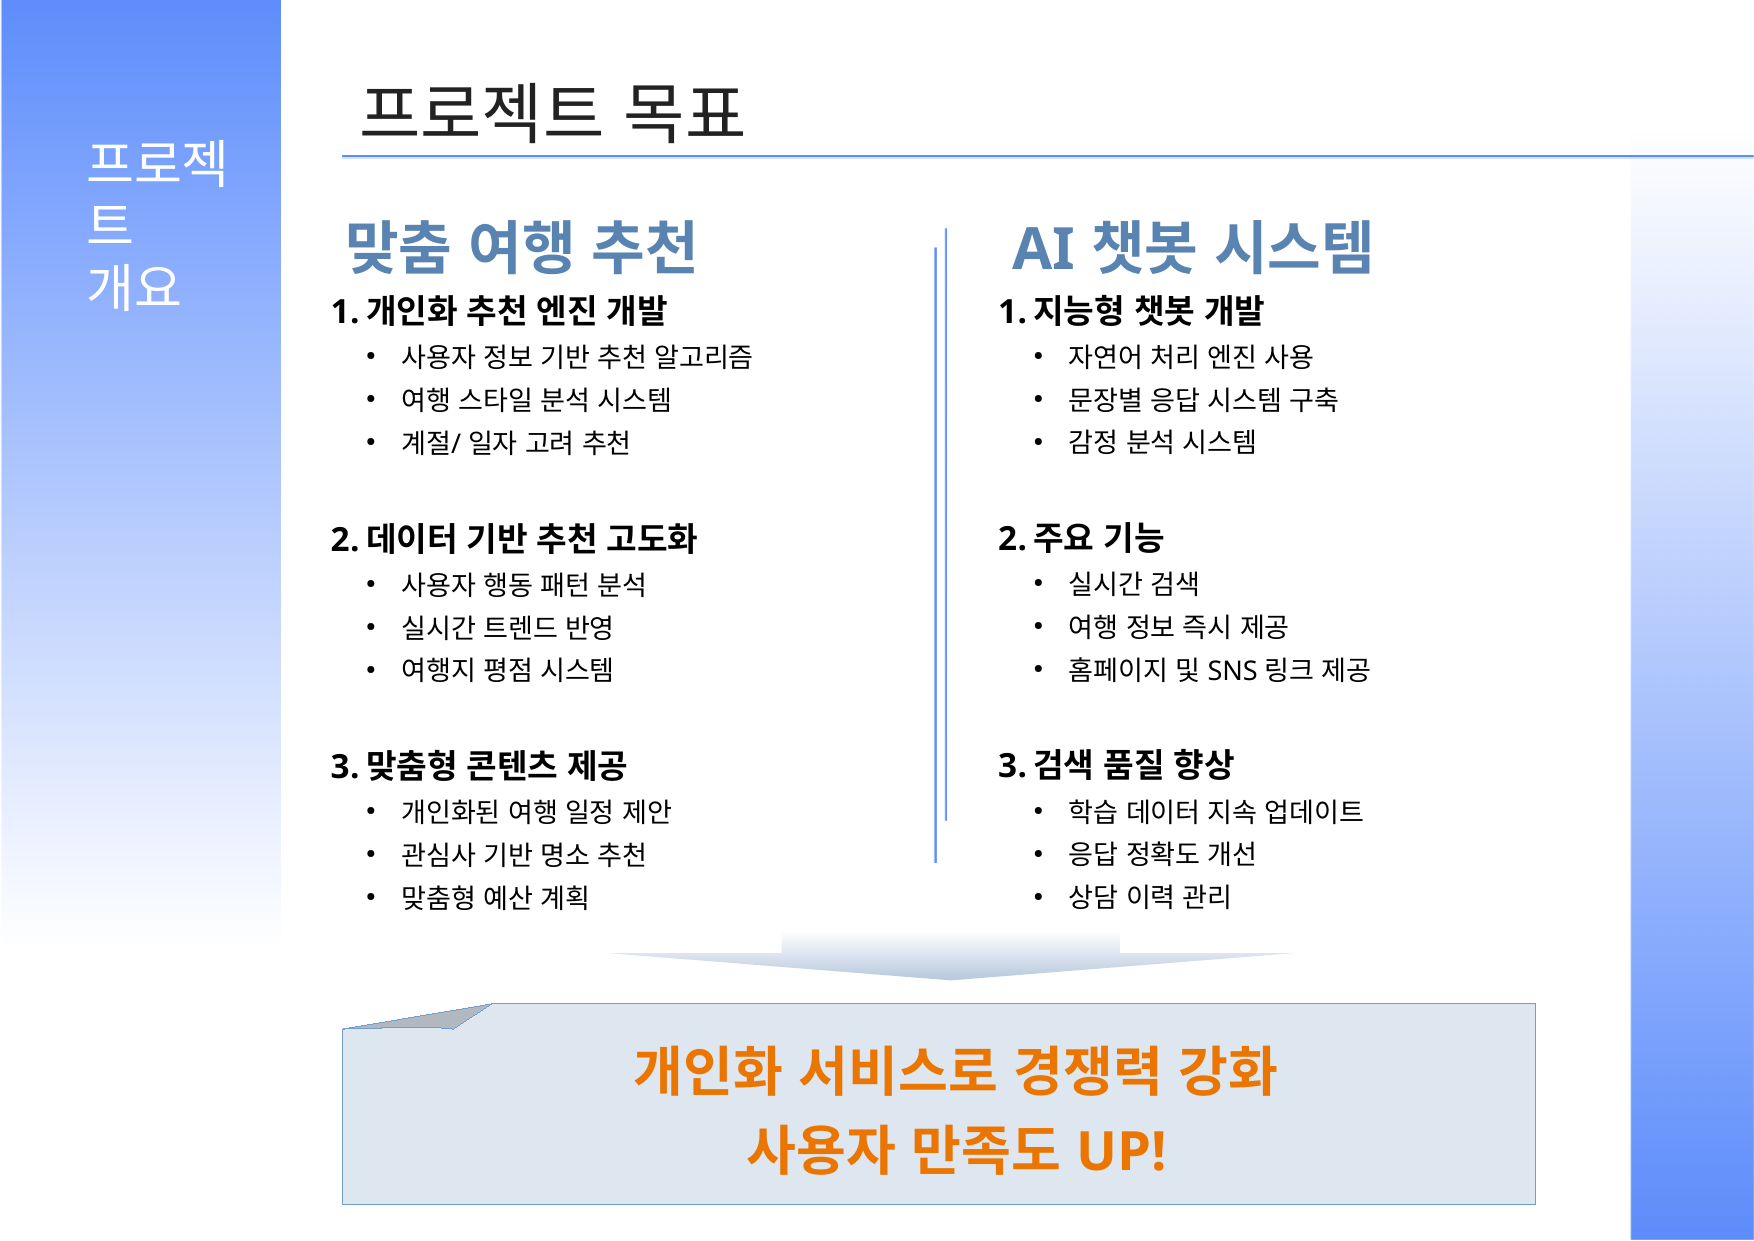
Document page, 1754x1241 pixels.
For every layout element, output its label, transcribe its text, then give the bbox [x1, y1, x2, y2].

picture [933, 248, 937, 863]
picture [342, 155, 359, 160]
text_box [608, 933, 1294, 981]
picture [1407, 133, 1754, 1240]
text_box 프로젝트 목표 [359, 66, 1407, 213]
text_box AI 챗봇 시스템 [998, 194, 1577, 277]
text_box 개인화 서비스로 경쟁력 강화 사용자 만족도 UP! [448, 1026, 1465, 1189]
picture [0, 0, 281, 979]
text_box 개인화 추천 엔진 개발 사용자 정보 기반 추천 알고리즘 여행 스타일 분석 시스템 계절/ 일자 고려 추천 데이터 기반 추천 고도화 사용자 행동 패턴 분석 실시간 트렌드 반영 여행지 평점 시스템 맞춤형 콘텐츠 제공 개인화된 여행 일정 제안 관심사 기반 명소 추천 맞춤형 예산 계획 [330, 302, 910, 798]
text_box 지능형 챗봇 개발 자연어 처리 엔진 사용 문장별 응답 시스템 구축 감정 분석 시스템 주요 기능 실시간 검색 여행 정보 즉시 제공 홈페이지 및 SNS 링크 제공 검색 품질 향상 학습 데이터 지속 업데이트 응답 정확도 개선 상담 이력 관리 [998, 277, 1577, 797]
text_box 프로젝트 개요 [86, 134, 237, 234]
text_box [342, 1003, 1536, 1205]
text_box 맞춤 여행 추천 [330, 194, 910, 302]
